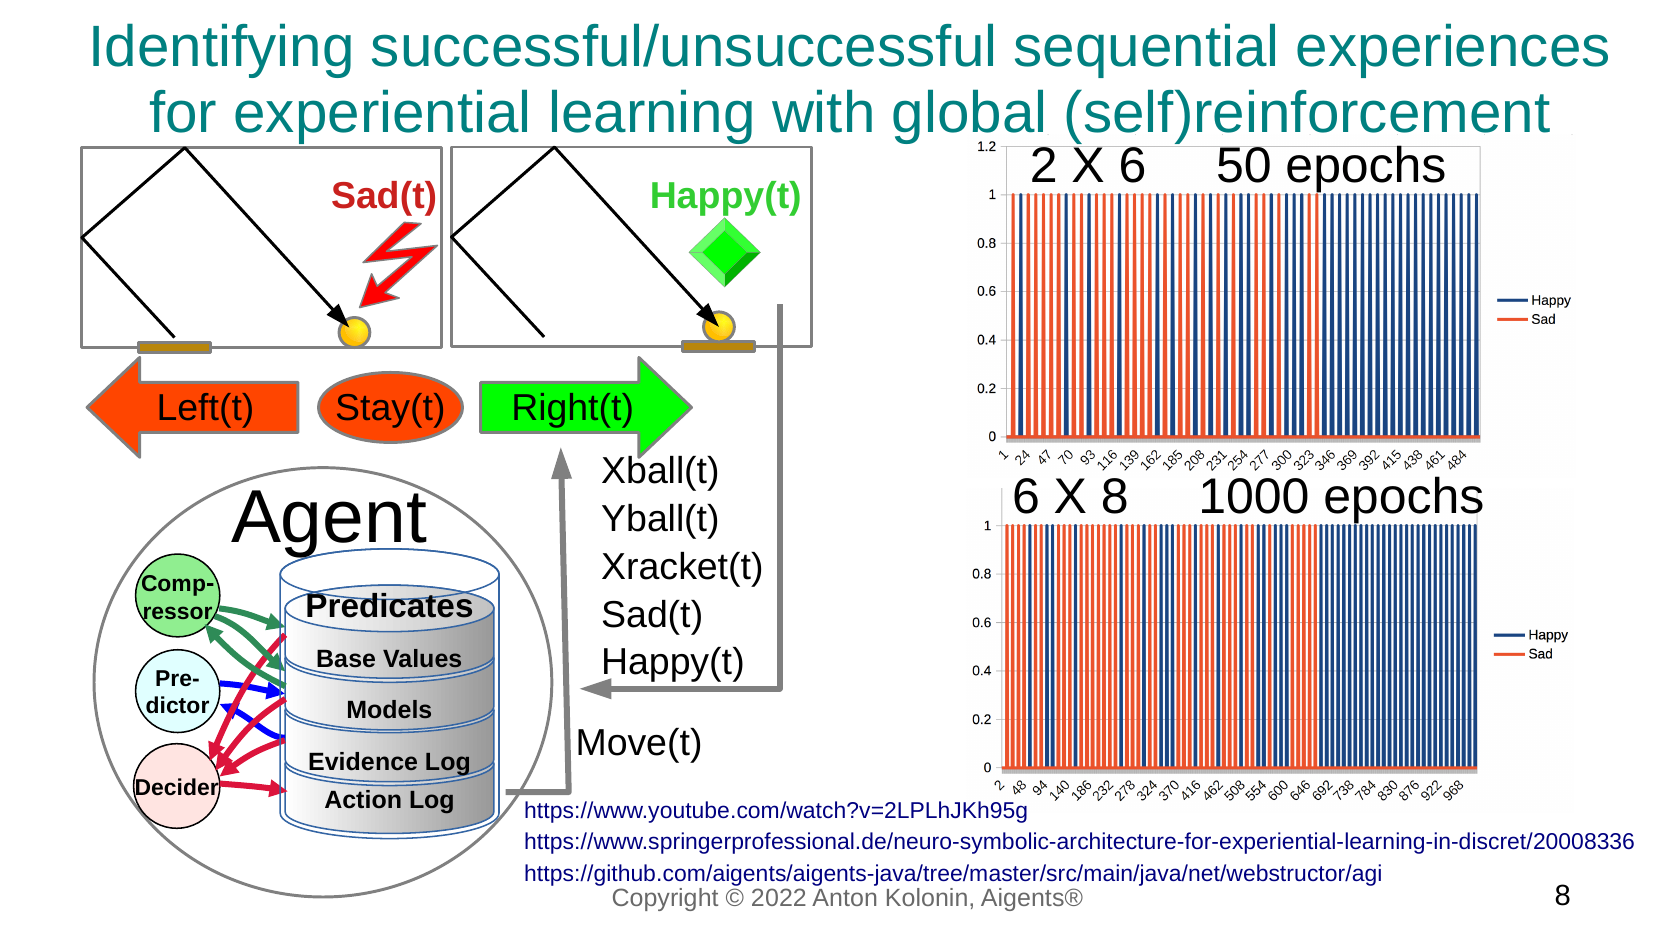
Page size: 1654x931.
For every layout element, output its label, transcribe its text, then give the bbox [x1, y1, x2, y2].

text_box [339, 317, 370, 348]
text_box Xball(t) Yball(t) Xracket(t) Sad(t) Happy(t) [586, 441, 796, 762]
text_box Models [285, 662, 494, 730]
picture [966, 488, 1574, 790]
text_box Action Log [285, 767, 494, 834]
text_box Pre- dictor [135, 649, 220, 733]
text_box Happy(t) [634, 167, 833, 225]
text_box Agent [216, 467, 486, 576]
text_box Evidence Log [285, 714, 494, 782]
text_box Stay(t) [318, 372, 463, 443]
text_box Left(t) [87, 357, 298, 458]
picture [688, 225, 765, 290]
text_box Right(t) [480, 357, 692, 441]
text_box [138, 342, 211, 353]
text_box 2 X 6 50 epochs [1014, 147, 1504, 201]
text_box [359, 225, 438, 308]
text_box Sad(t) [316, 167, 465, 225]
text_box Identifying successful/unsuccessful sequential experiences for experiential learning with global (self)reinforcement [0, 10, 1653, 147]
text_box 6 X 8 1000 epochs [997, 460, 1542, 532]
text_box Base Values [285, 612, 494, 679]
text_box Move(t) [560, 713, 732, 771]
text_box Predicates [290, 580, 553, 642]
picture [967, 147, 1576, 478]
text_box https://www.youtube.com/watch?v=2LPLhJKh95g https://www.springerprofessional.de/neuro-symbolic-architecture-for-experiential-learning-in-discret/20008336 https://github.com/aigents/aigents-java/tree/master/src/main/java/net/webstructor/agi [509, 790, 1651, 902]
text_box Decider [133, 743, 220, 829]
text_box Comp- ressor [135, 554, 220, 637]
text_box [682, 311, 755, 352]
